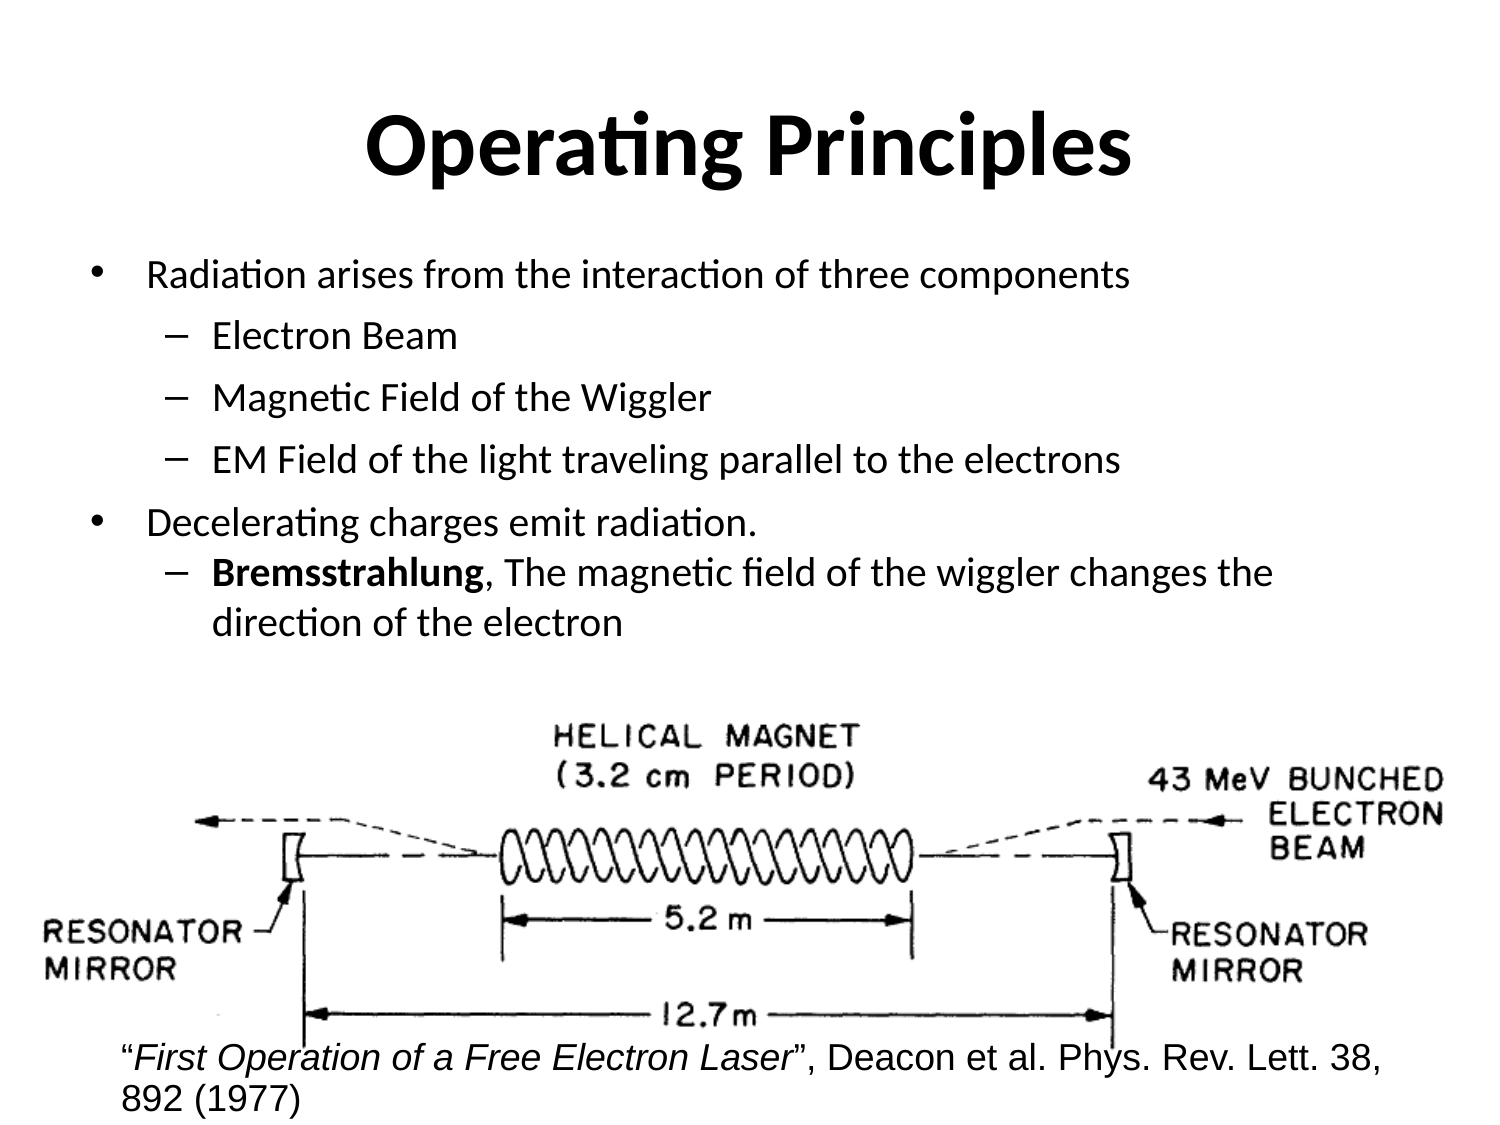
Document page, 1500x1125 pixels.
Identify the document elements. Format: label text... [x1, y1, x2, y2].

picture [4, 664, 1500, 1066]
title Operating Principles [75, 45, 1425, 233]
text_box “First Operation of a Free Electron Laser”, Deacon et al. Phys. Rev. Lett. 38, 892 (1977) [106, 1028, 1430, 1125]
list Radiation arises from the interaction of three components Electron Beam Magnetic Field of the Wiggler EM Field of the light traveling parallel to the electrons Decelerating charges emit radiation. Bremsstrahlung, The magnetic field of the wiggler changes the direction of the electron [75, 238, 1425, 664]
